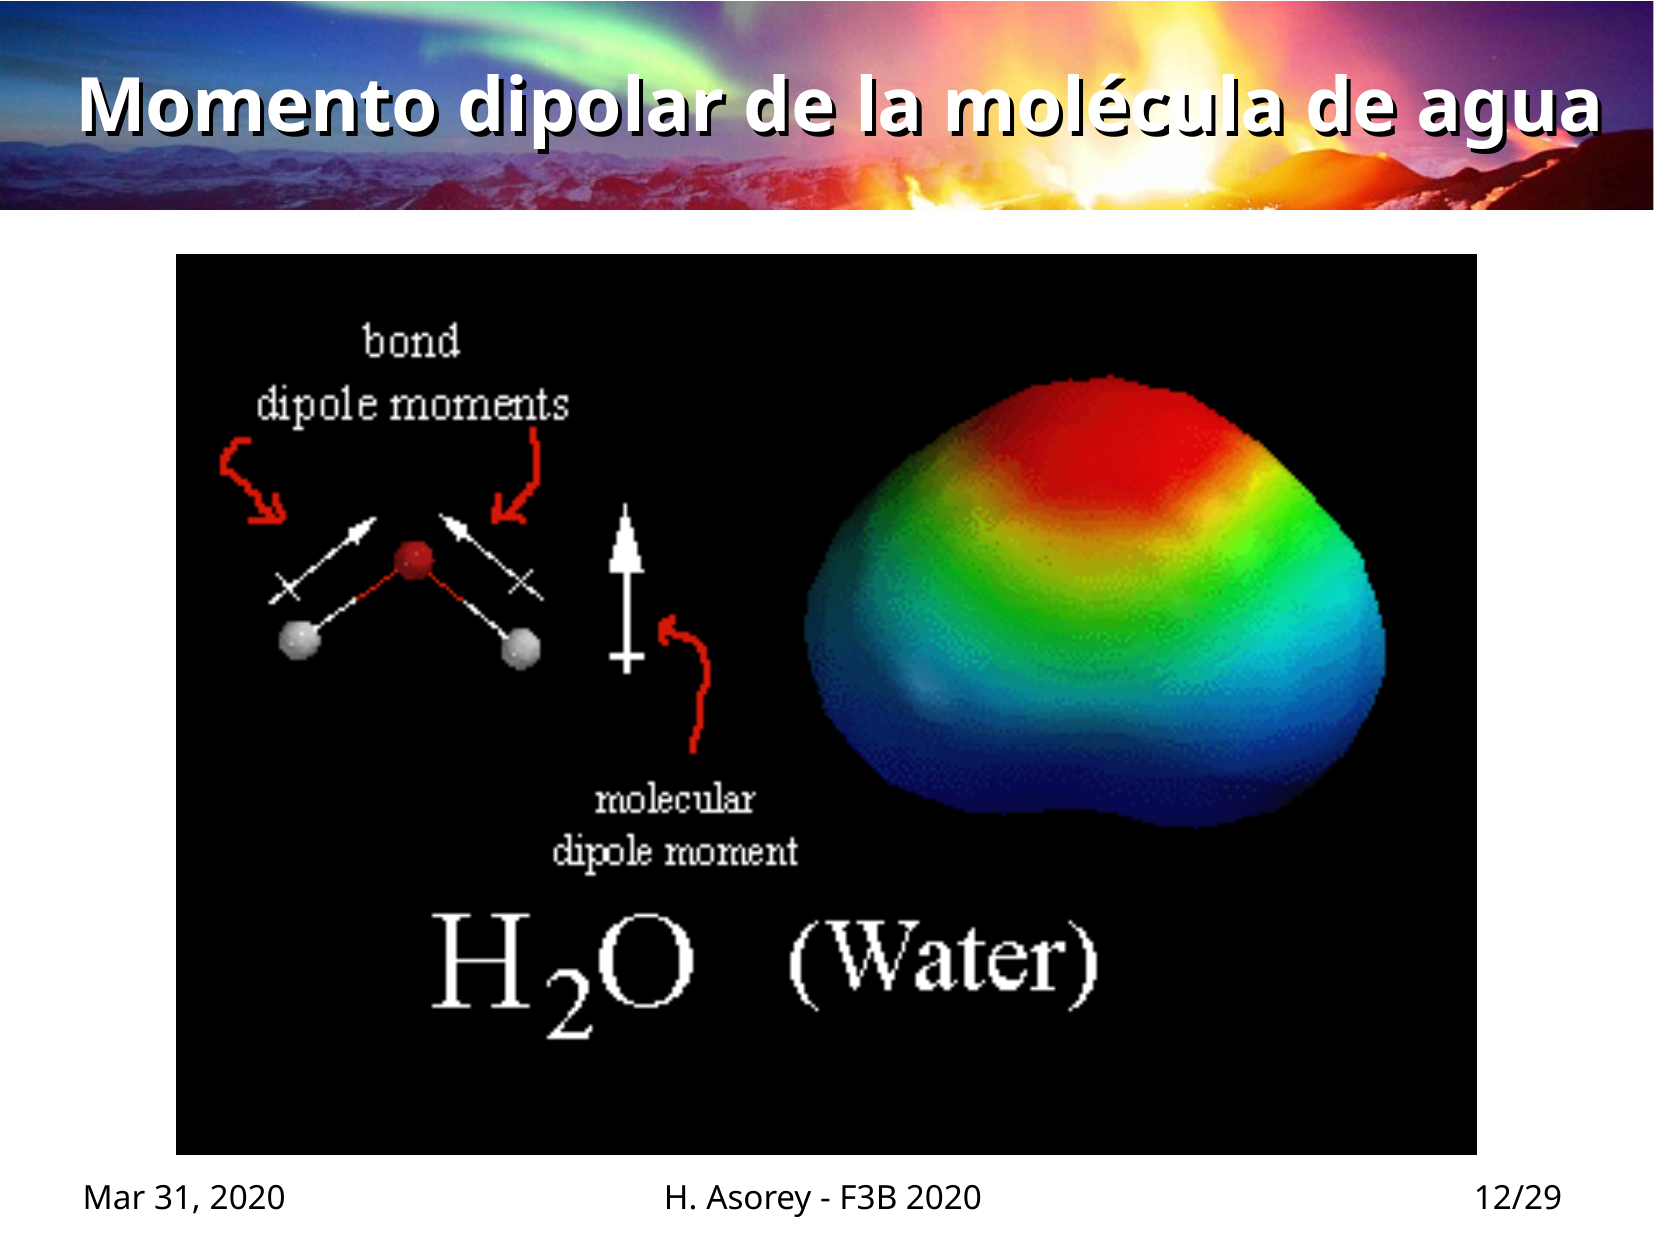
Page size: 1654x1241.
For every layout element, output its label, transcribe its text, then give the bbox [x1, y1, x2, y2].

picture [176, 254, 1477, 1156]
title Momento dipolar de la molécula de agua [45, 15, 1606, 191]
picture [0, 1, 1654, 210]
